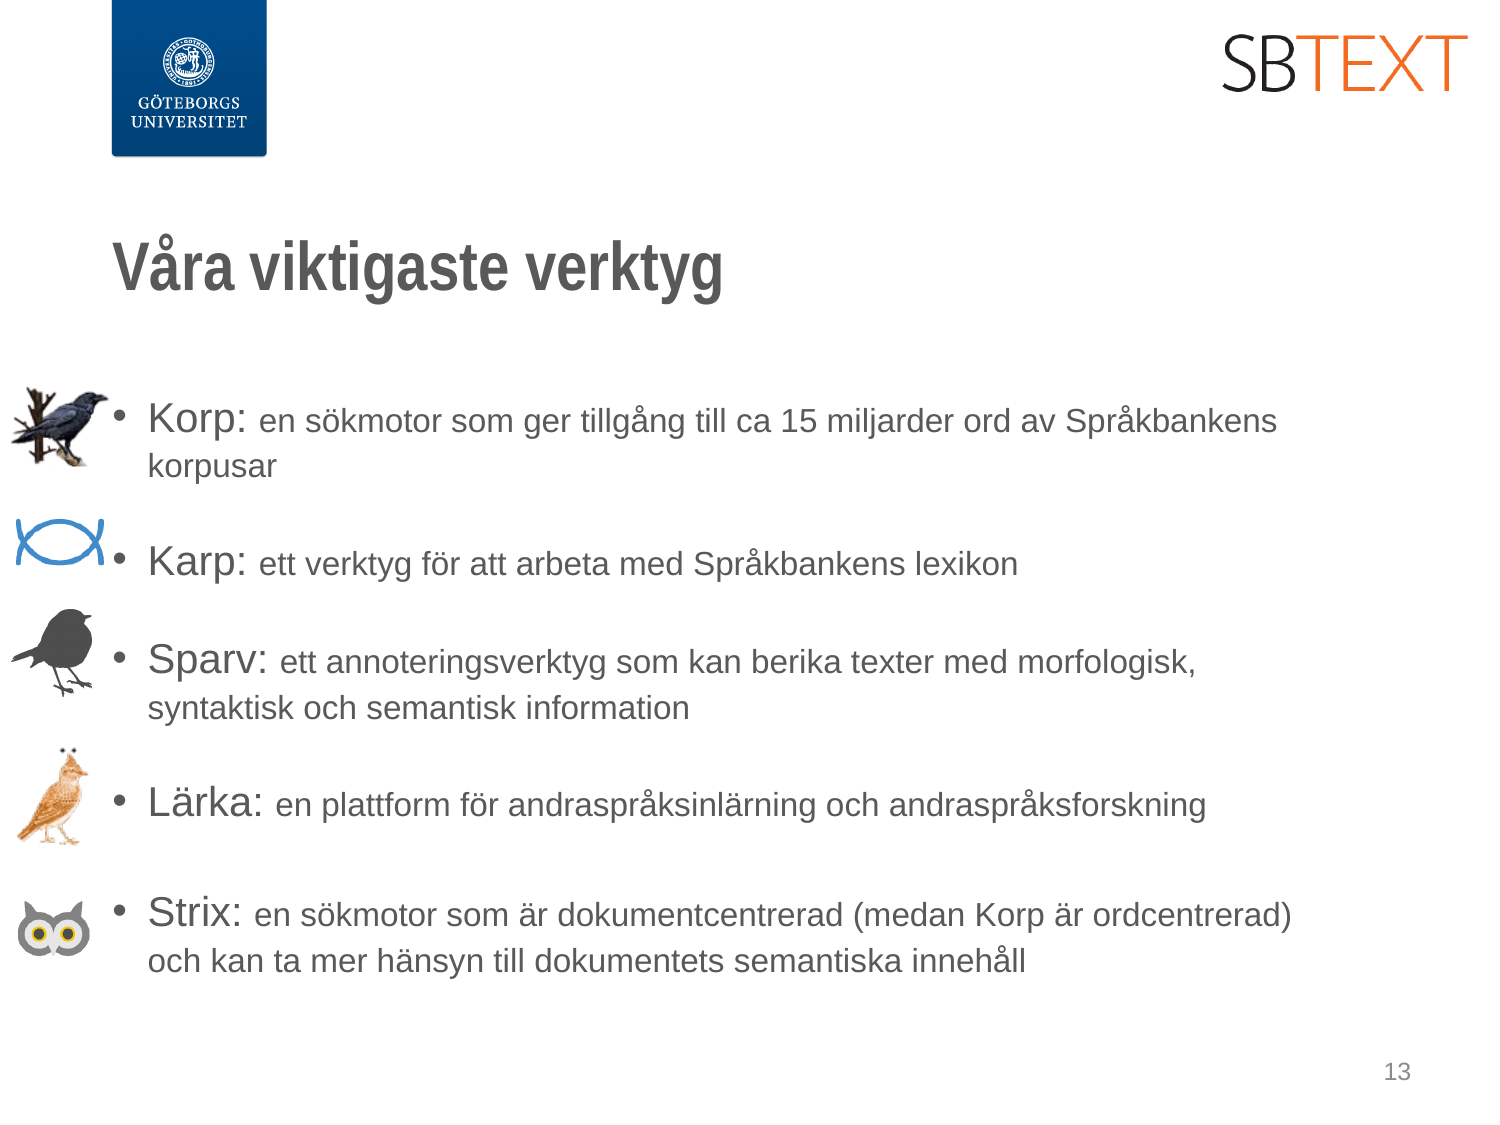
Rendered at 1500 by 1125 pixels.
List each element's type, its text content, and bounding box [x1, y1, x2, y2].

picture [110, 0, 268, 159]
picture [11, 609, 92, 697]
list Korp: en sökmotor som ger tillgång till ca 15 miljarder ord av Språkbankens korpusar Karp: ett verktyg för att arbeta med Språkbankens lexikon Sparv: ett annoteringsverktyg som kan berika texter med morfologisk, syntaktisk och semantisk information Lärka: en plattform för andraspråksinlärning och andraspråksforskning Strix: en sökmotor som är dokumentcentrerad (medan Korp är ordcentrerad) och kan ta mer hänsyn till dokumentets semantiska innehåll [112, 385, 1341, 1035]
picture [9, 382, 113, 468]
picture [16, 744, 91, 846]
slide_number <number> [1316, 1051, 1412, 1091]
title Våra viktigaste verktyg [112, 231, 1412, 362]
picture [10, 515, 114, 573]
picture [1205, 19, 1476, 110]
picture [4, 901, 102, 959]
